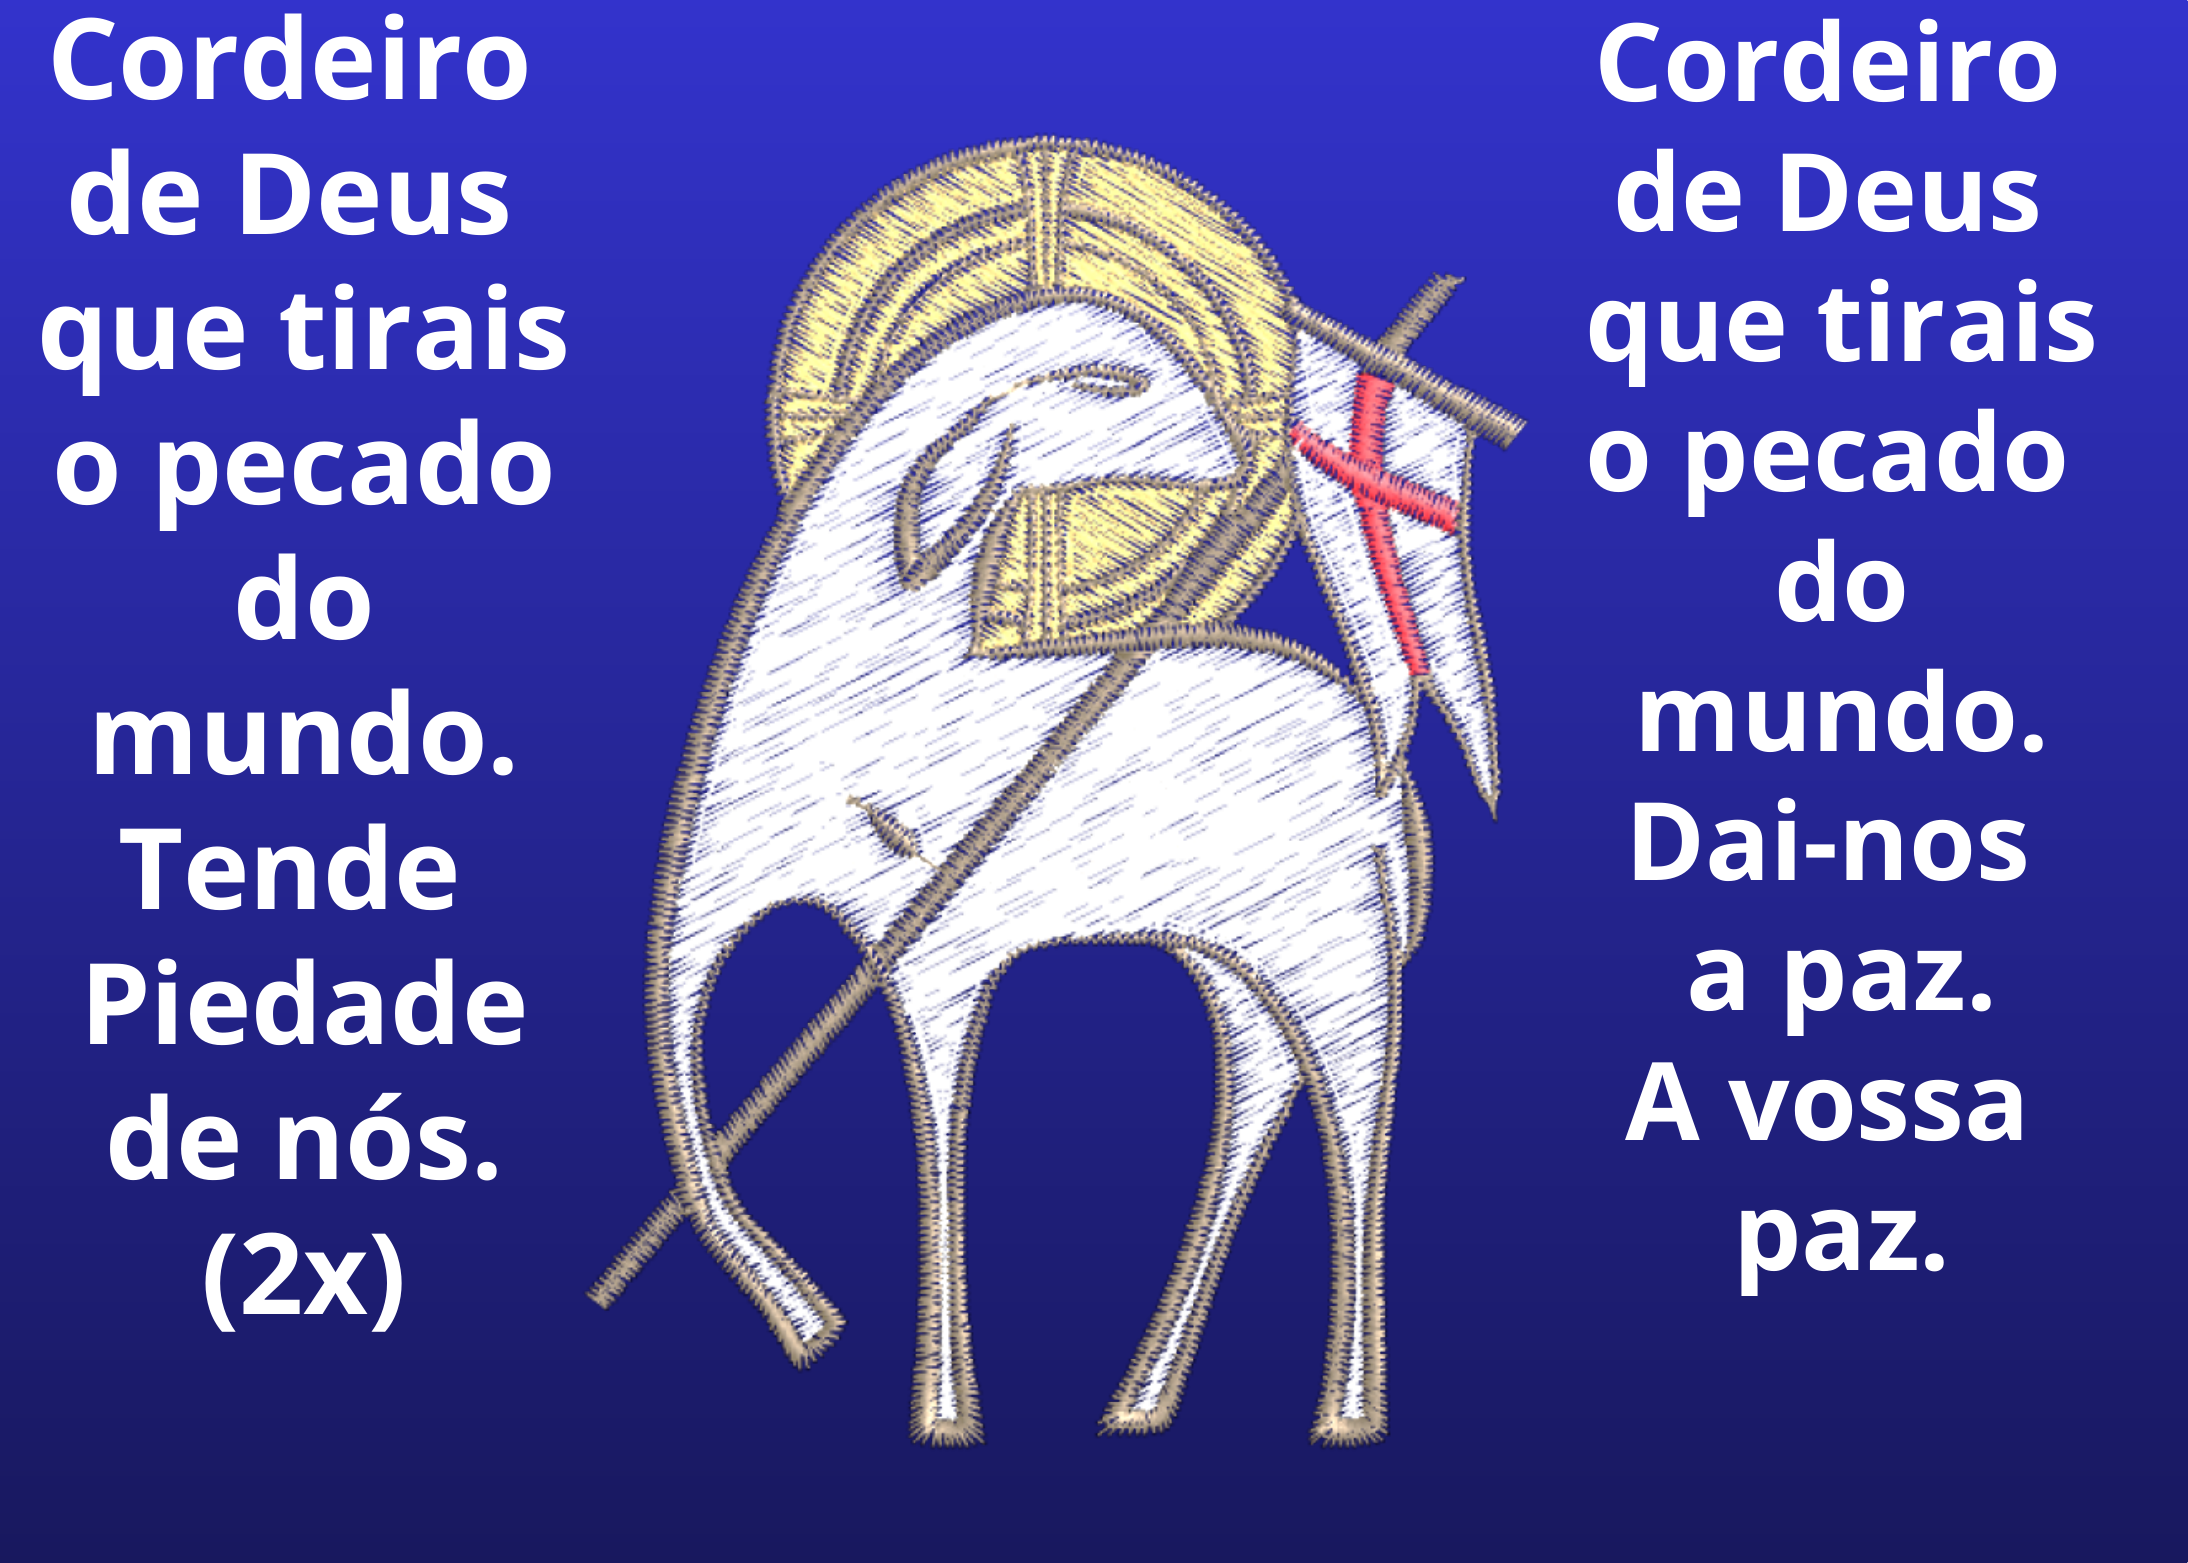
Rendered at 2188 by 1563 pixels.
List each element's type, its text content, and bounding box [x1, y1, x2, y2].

text_box Cordeiro de Deus que tirais o pecado do mundo. Tende Piedade de nós. (2x) [0, 0, 609, 1348]
picture [396, 131, 1720, 1455]
text_box Cordeiro de Deus que tirais o pecado do mundo. Dai-nos a paz. A vossa paz. [1550, 0, 2134, 1303]
